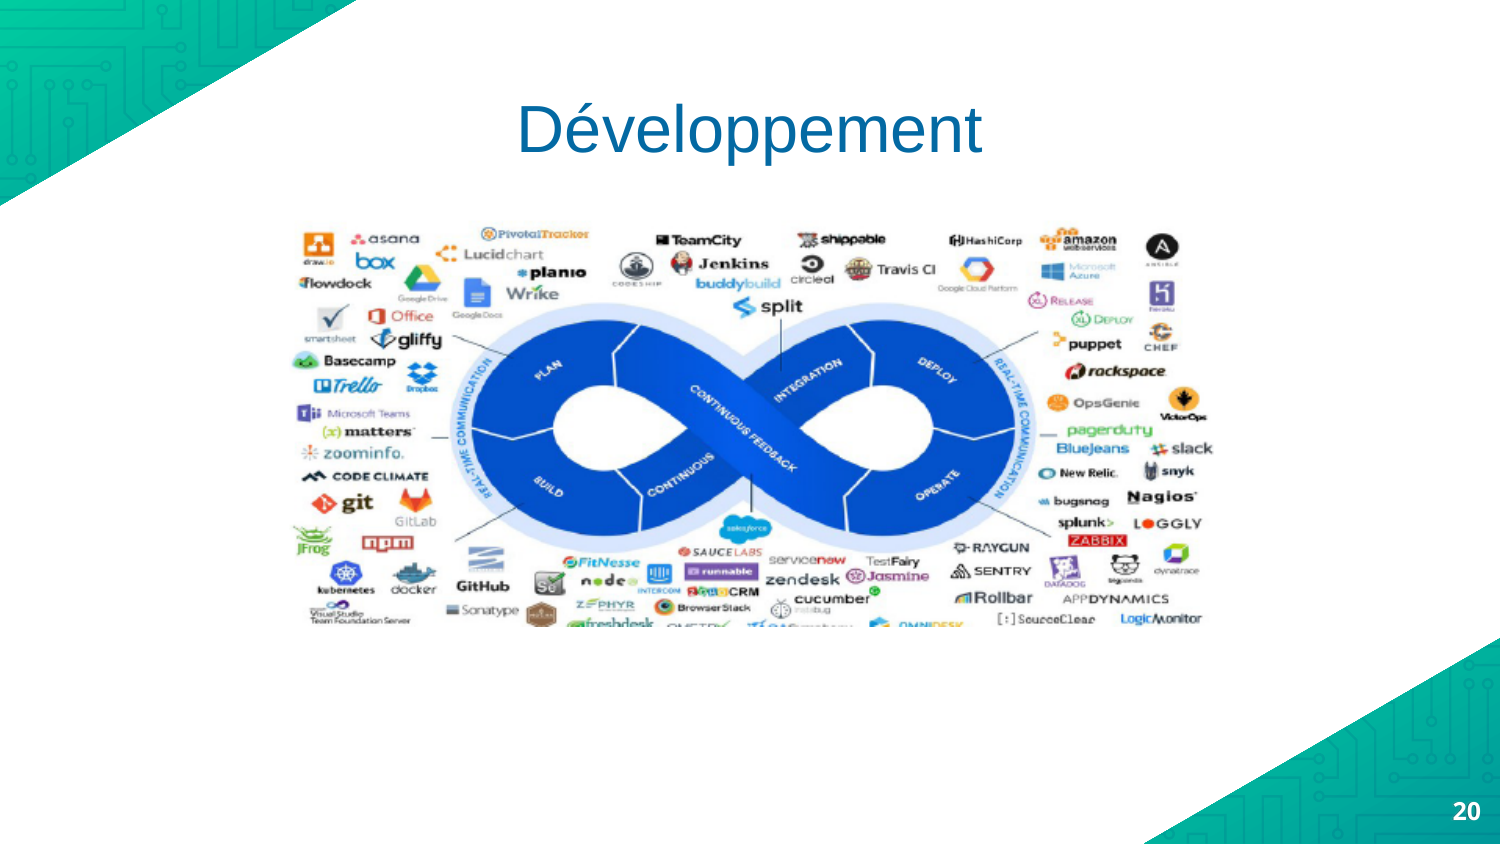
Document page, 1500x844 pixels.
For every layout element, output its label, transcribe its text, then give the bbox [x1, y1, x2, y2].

slide_number <numéro> [1391, 779, 1482, 844]
text_box Développement [271, 85, 1229, 175]
picture [289, 218, 1214, 627]
